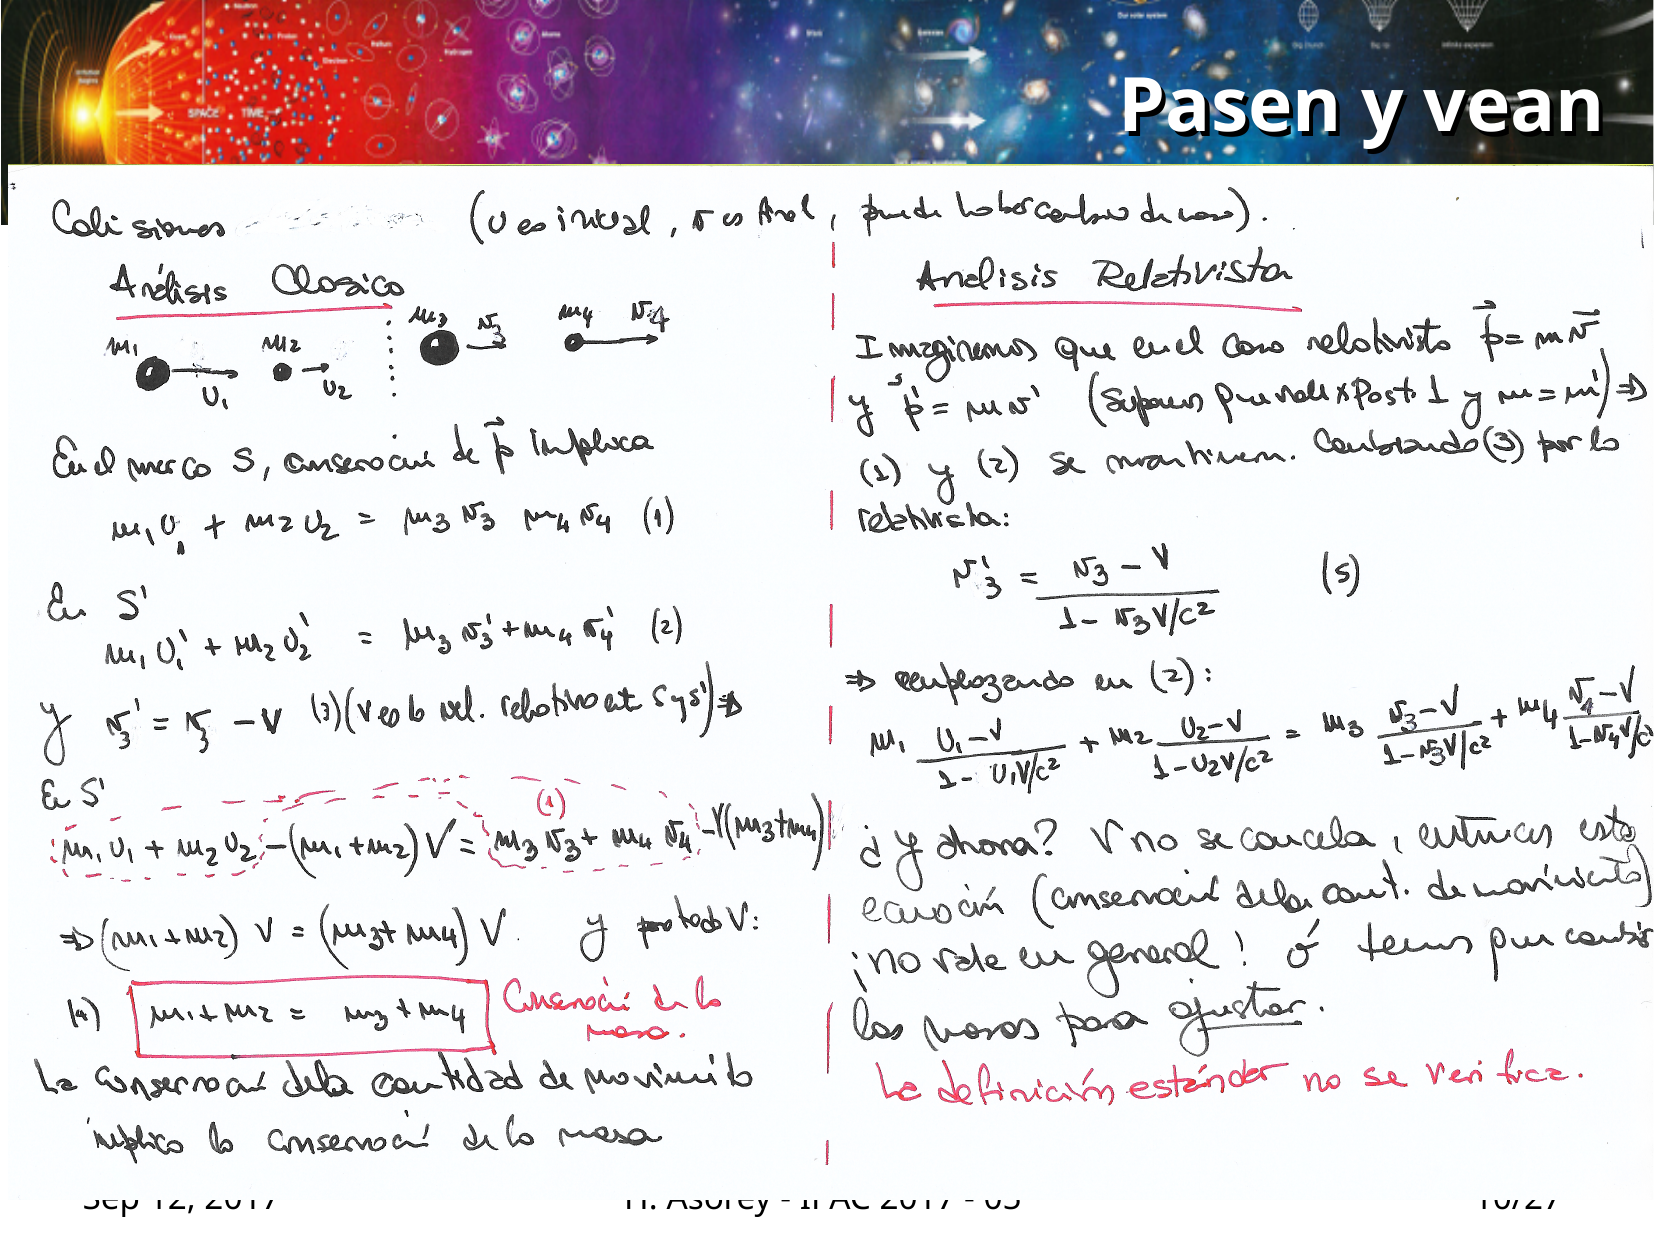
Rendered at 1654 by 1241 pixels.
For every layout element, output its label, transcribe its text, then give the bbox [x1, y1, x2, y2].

title Pasen y vean [45, 15, 1606, 164]
picture [1, 0, 1654, 1201]
